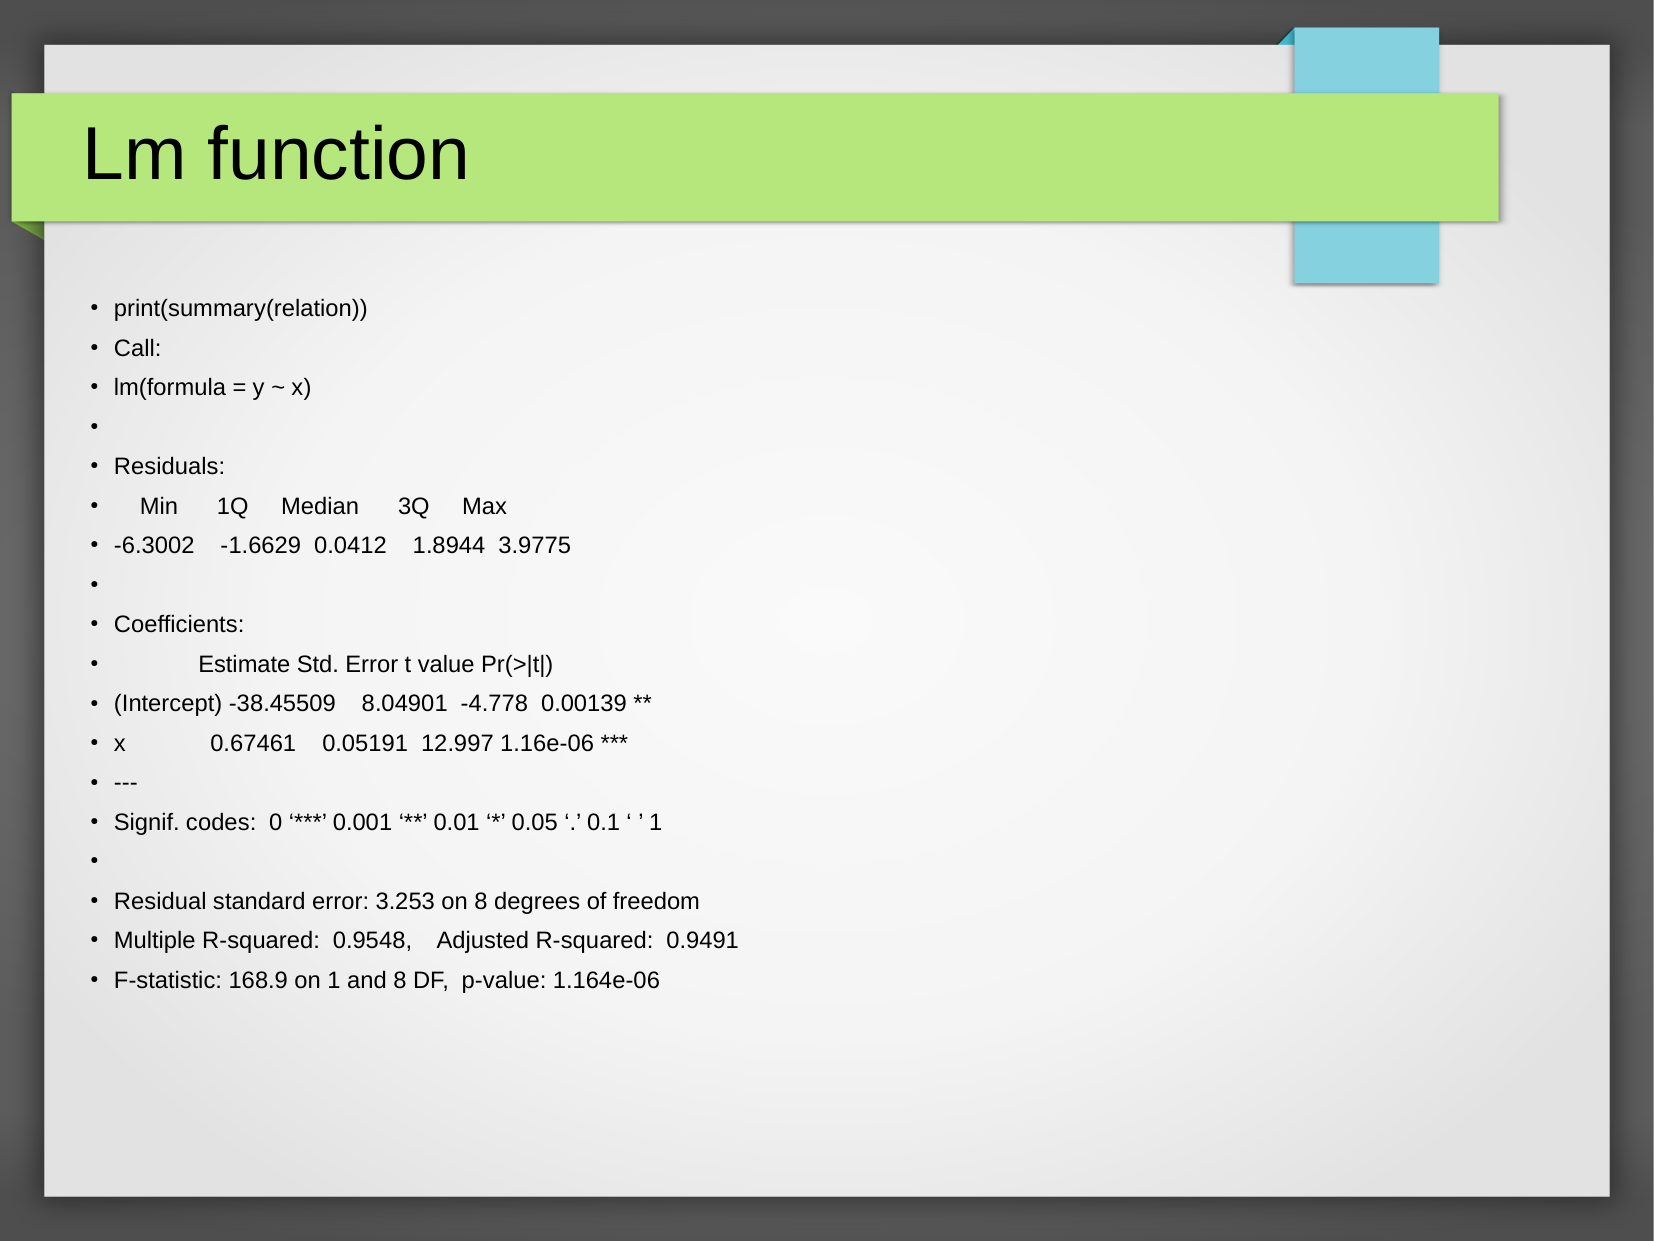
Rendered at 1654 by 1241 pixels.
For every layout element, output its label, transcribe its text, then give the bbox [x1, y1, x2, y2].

title Lm function [82, 94, 1264, 213]
picture [0, 0, 1654, 1241]
list print(summary(relation)) Call: lm(formula = y ~ x) Residuals: Min 1Q Median 3Q Max -6.3002 -1.6629 0.0412 1.8944 3.9775 Coefficients: Estimate Std. Error t value Pr(>|t|) (Intercept) -38.45509 8.04901 -4.778 0.00139 ** x 0.67461 0.05191 12.997 1.16e-06 *** --- Signif. codes: 0 ‘***’ 0.001 ‘**’ 0.01 ‘*’ 0.05 ‘.’ 0.1 ‘ ’ 1 Residual standard error: 3.253 on 8 degrees of freedom Multiple R-squared: 0.9548, Adjusted R-squared: 0.9491 F-statistic: 168.9 on 1 and 8 DF, p-value: 1.164e-06 [82, 295, 1571, 1015]
